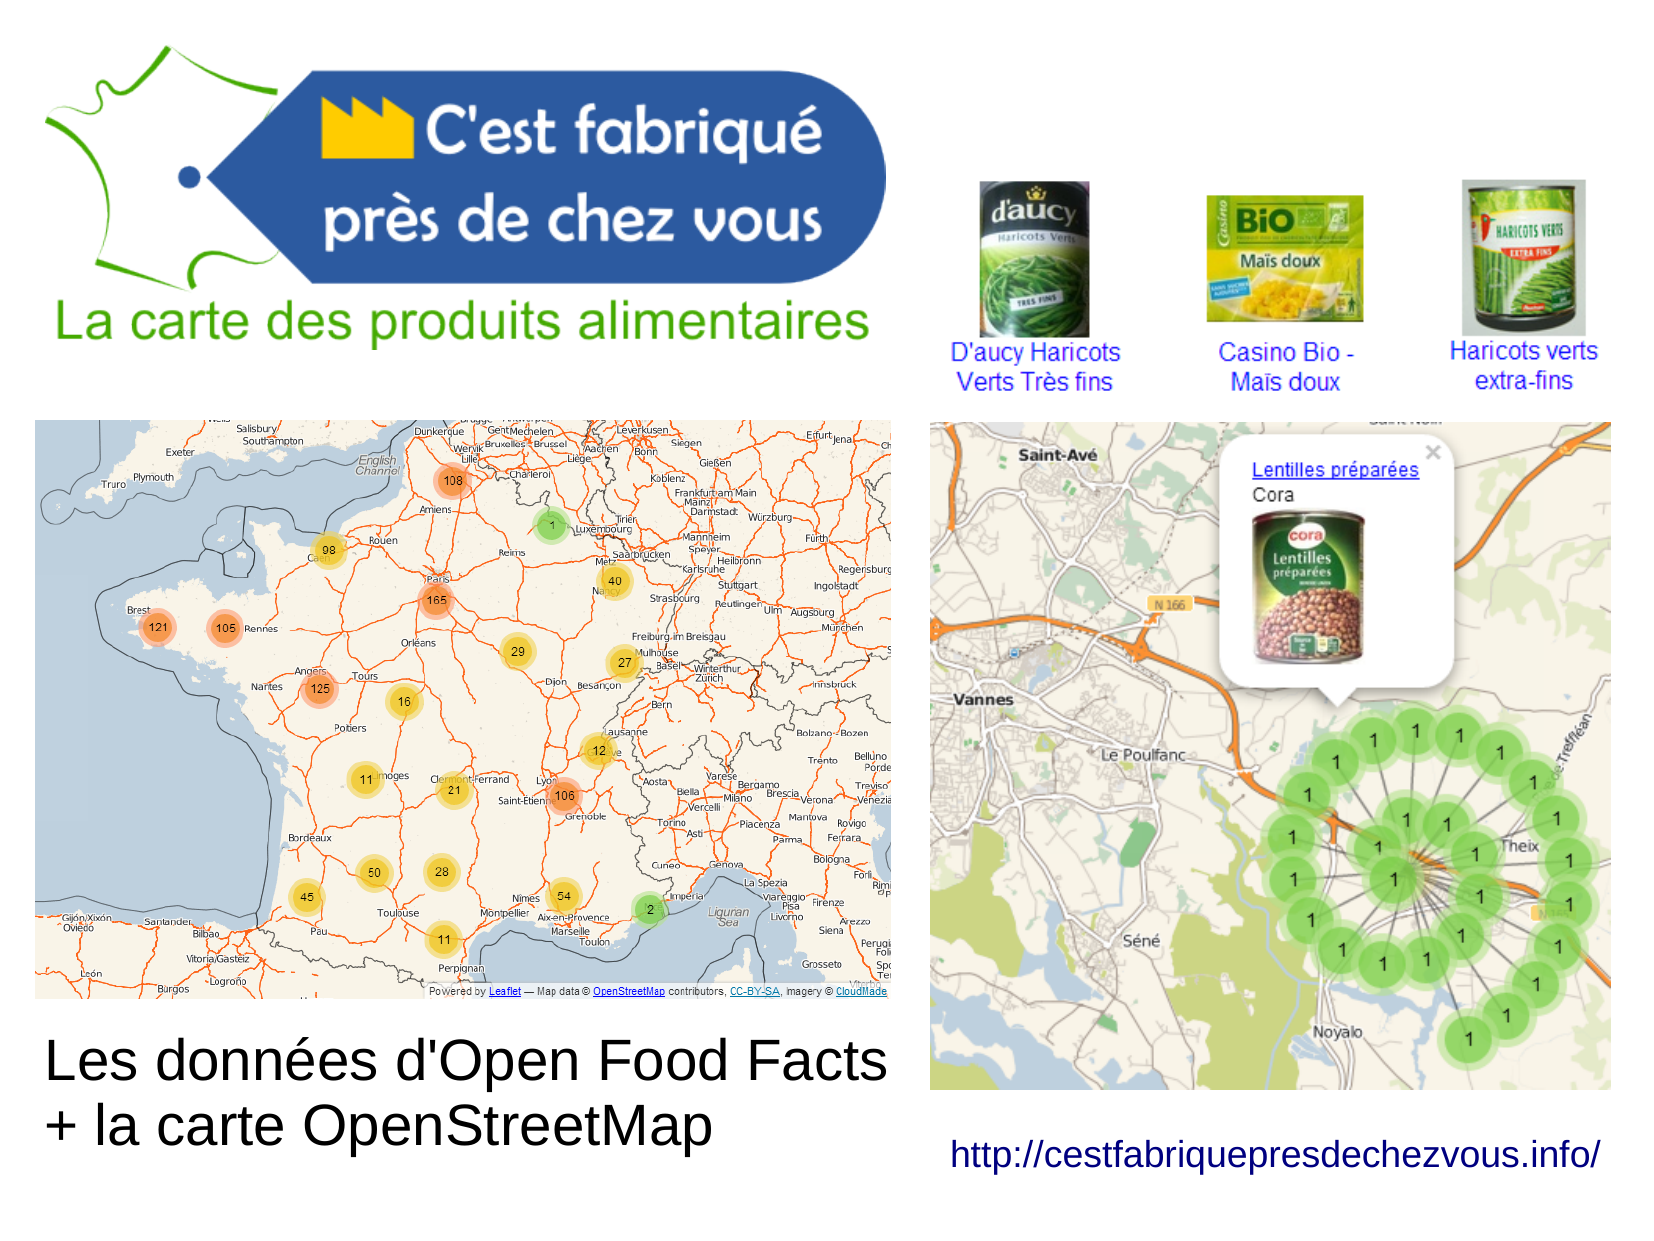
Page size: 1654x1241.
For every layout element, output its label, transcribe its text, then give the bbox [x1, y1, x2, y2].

picture [45, 44, 886, 350]
text_box Les données d'Open Food Facts + la carte OpenStreetMap [30, 1020, 906, 1165]
text_box http://cestfabriquepresdechezvous.info/ [935, 1126, 1617, 1225]
picture [930, 155, 1608, 406]
picture [930, 422, 1611, 1090]
picture [35, 419, 891, 1000]
